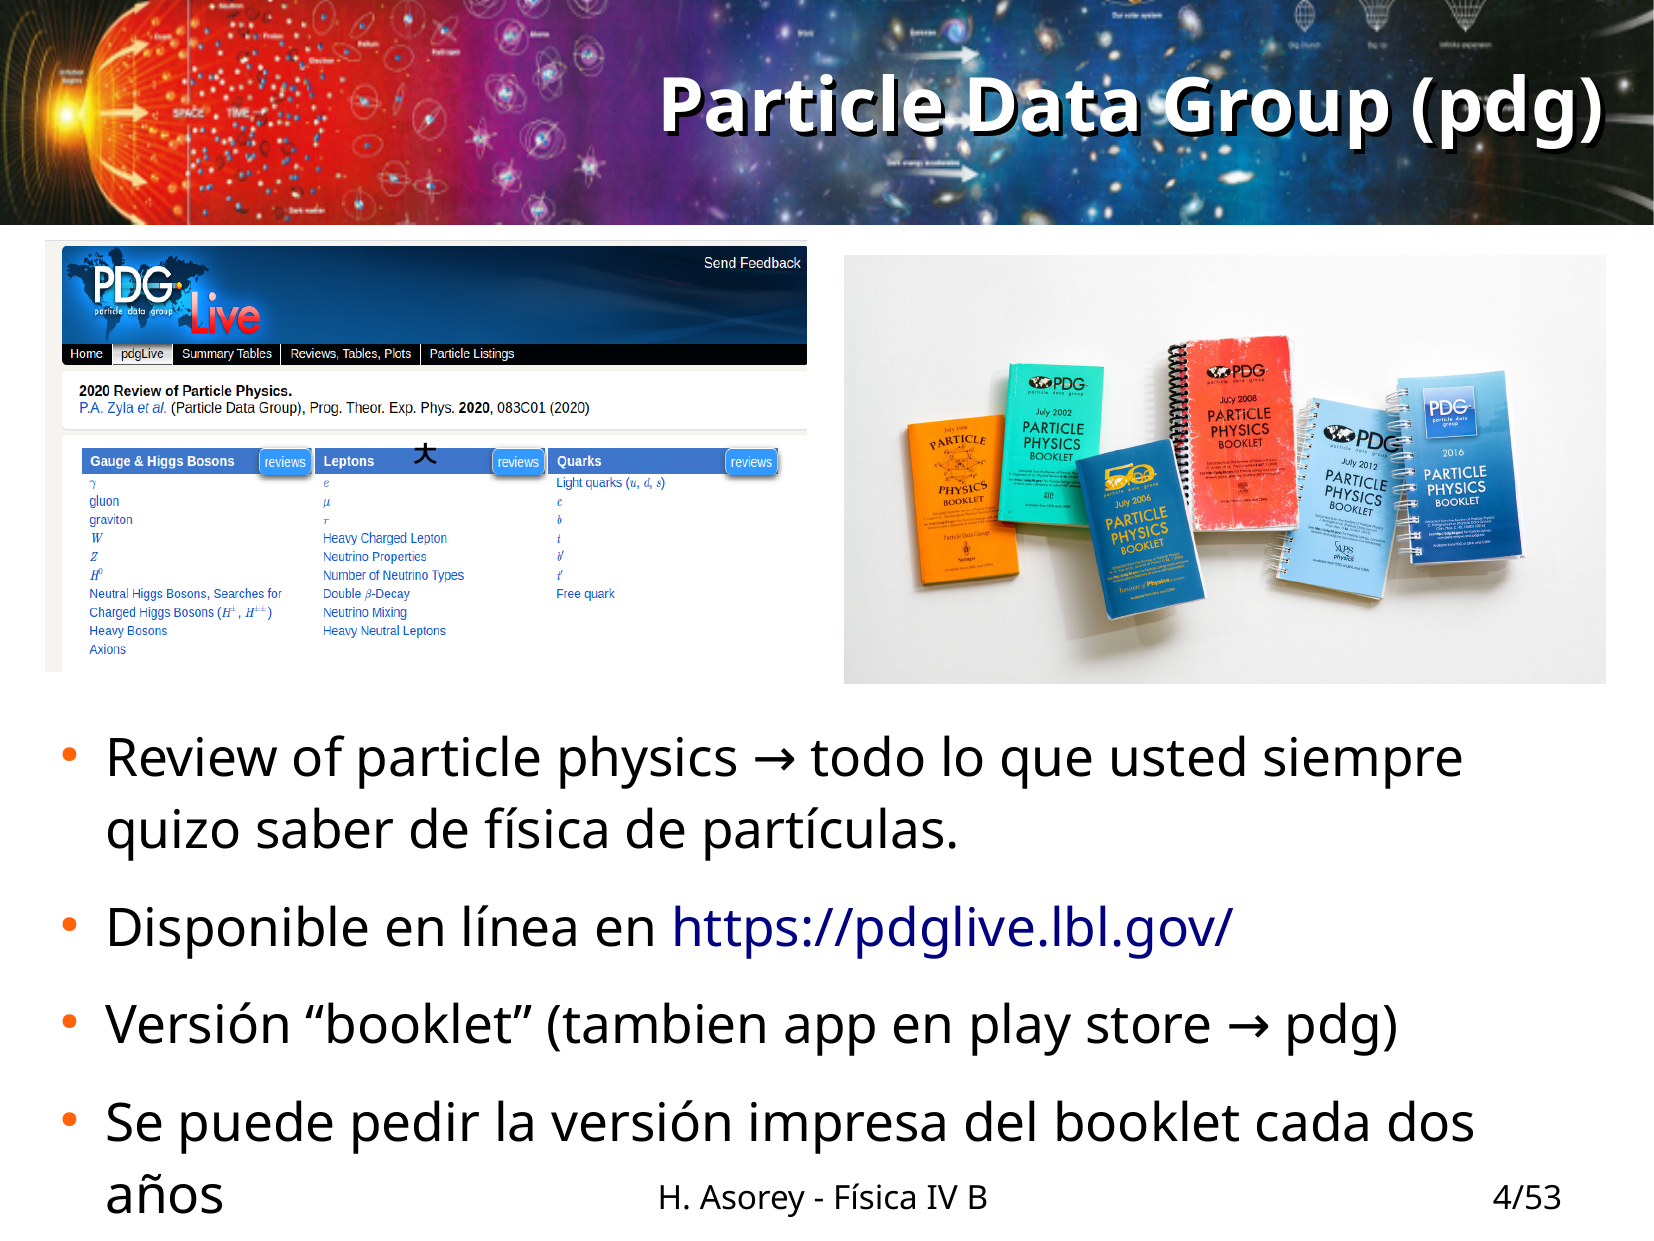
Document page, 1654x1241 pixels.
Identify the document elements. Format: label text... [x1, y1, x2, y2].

picture [0, 0, 1654, 225]
title Particle Data Group (pdg) [45, 15, 1606, 191]
picture [844, 255, 1606, 684]
picture [45, 239, 807, 672]
list Review of particle physics → todo lo que usted siempre quizo saber de física de partículas. Disponible en línea en https://pdglive.lbl.gov/ Versión “booklet” (tambien app en play store → pdg) Se puede pedir la versión impresa del booklet cada dos años [45, 720, 1606, 1231]
